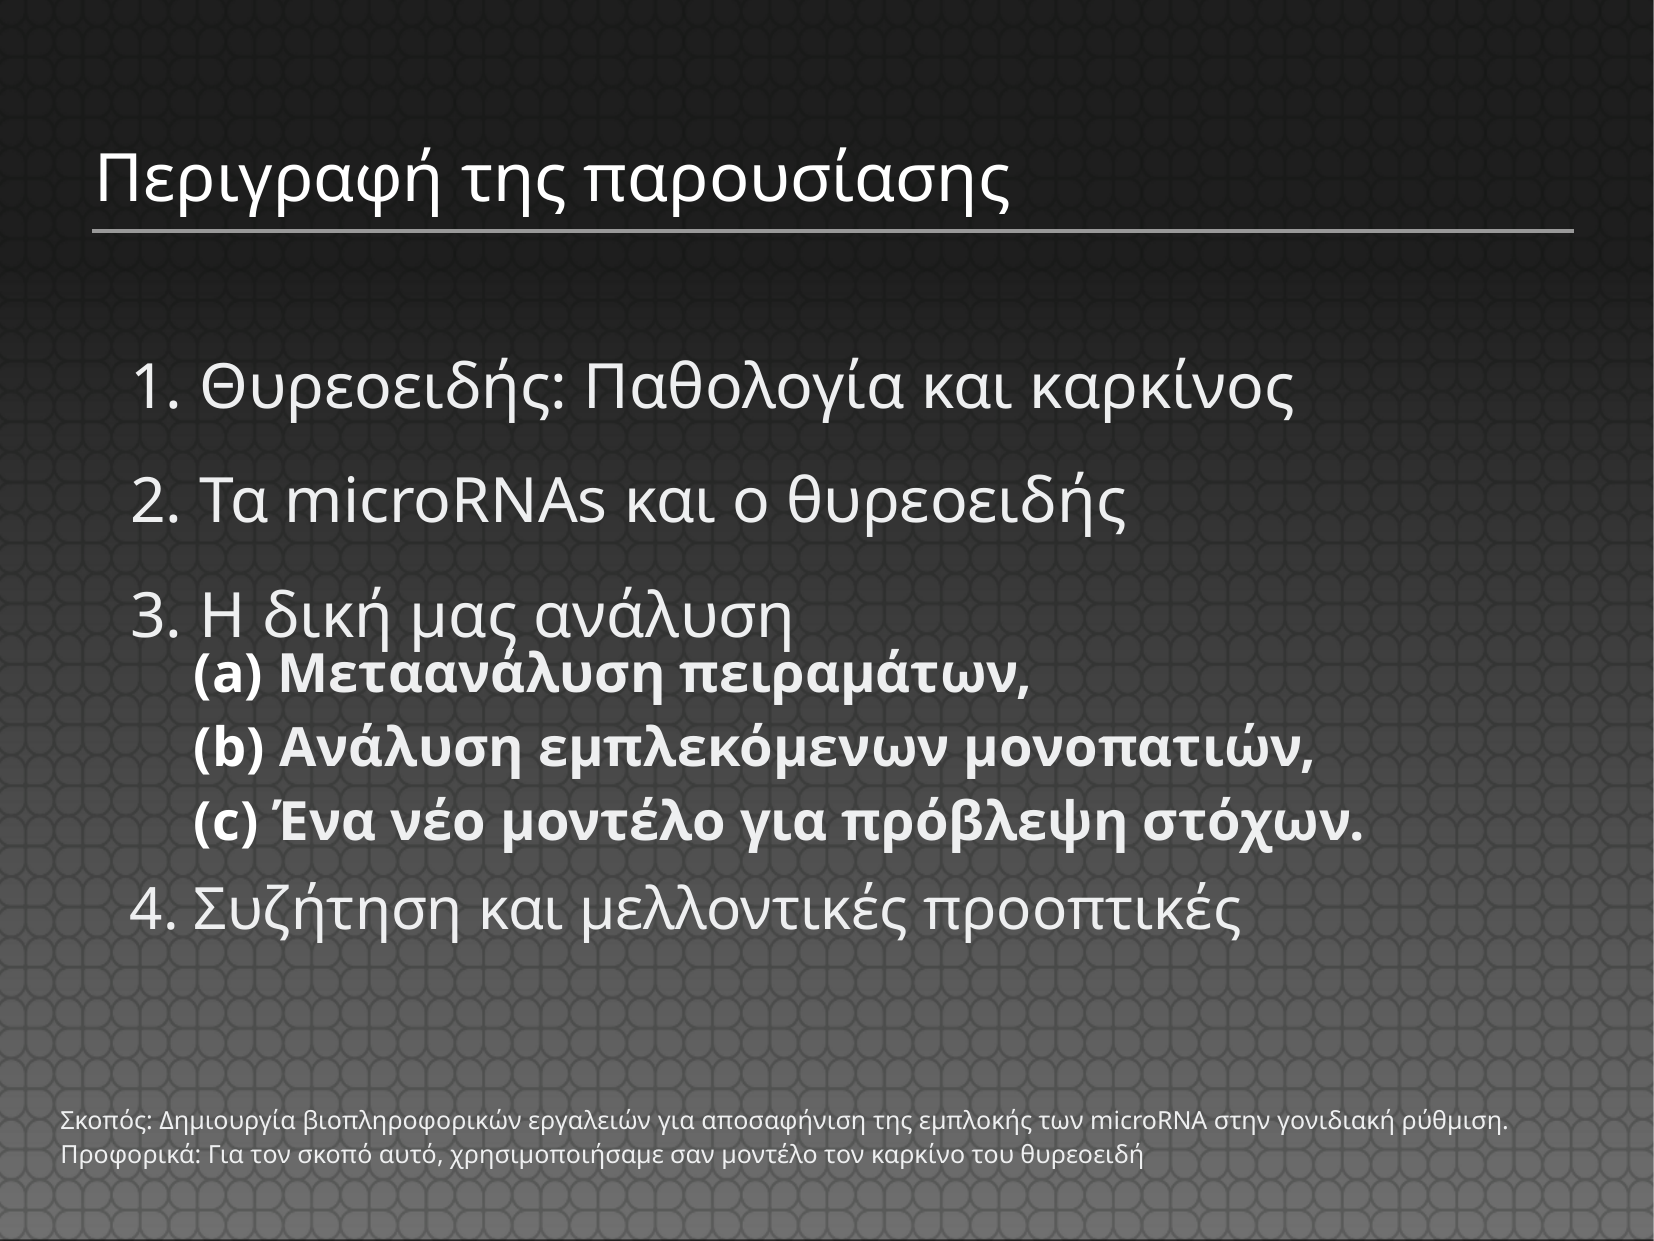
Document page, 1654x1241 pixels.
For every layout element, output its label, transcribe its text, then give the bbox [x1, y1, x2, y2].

list Θυρεοειδής: Παθολογία και καρκίνος Τα microRNAs και ο θυρεοειδής Η δική μας ανάλυση [112, 227, 1501, 1095]
text_box 4. Συζήτηση και μελλοντικές προοπτικές [115, 859, 1361, 1011]
title Περιγραφή της παρουσίασης [94, 100, 1426, 251]
text_box Σκοπός: Δημιουργία βιοπληροφορικών εργαλειών για αποσαφήνιση της εμπλοκής των microRNA στην γονιδιακή ρύθμιση. Προφορικά: Για τον σκοπό αυτό, χρησιμοποιήσαμε σαν μοντέλο τον καρκίνο του θυρεοειδή [45, 1095, 1654, 1198]
picture [0, 0, 1654, 1241]
text_box Μεταανάλυση πειραμάτων, Ανάλυση εμπλεκόμενων μονοπατιών, Ένα νέο μοντέλο για πρόβλεψη στόχων. [179, 626, 1597, 865]
